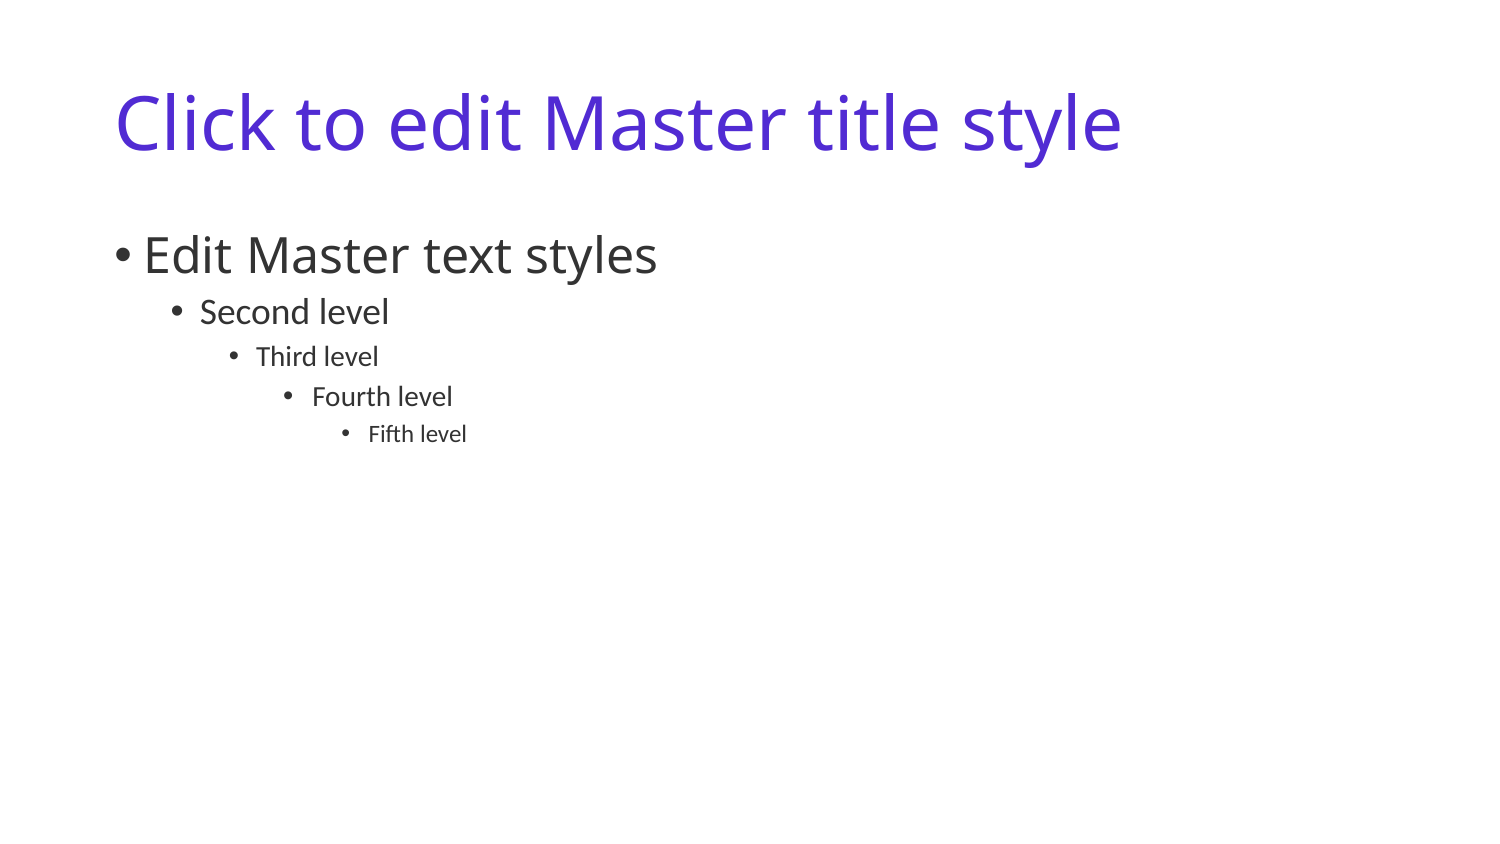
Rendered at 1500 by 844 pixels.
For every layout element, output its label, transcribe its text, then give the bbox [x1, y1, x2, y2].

list Edit Master text styles Second level Third level Fourth level Fifth level [103, 224, 1397, 760]
title Click to edit Master title style [103, 44, 1397, 208]
